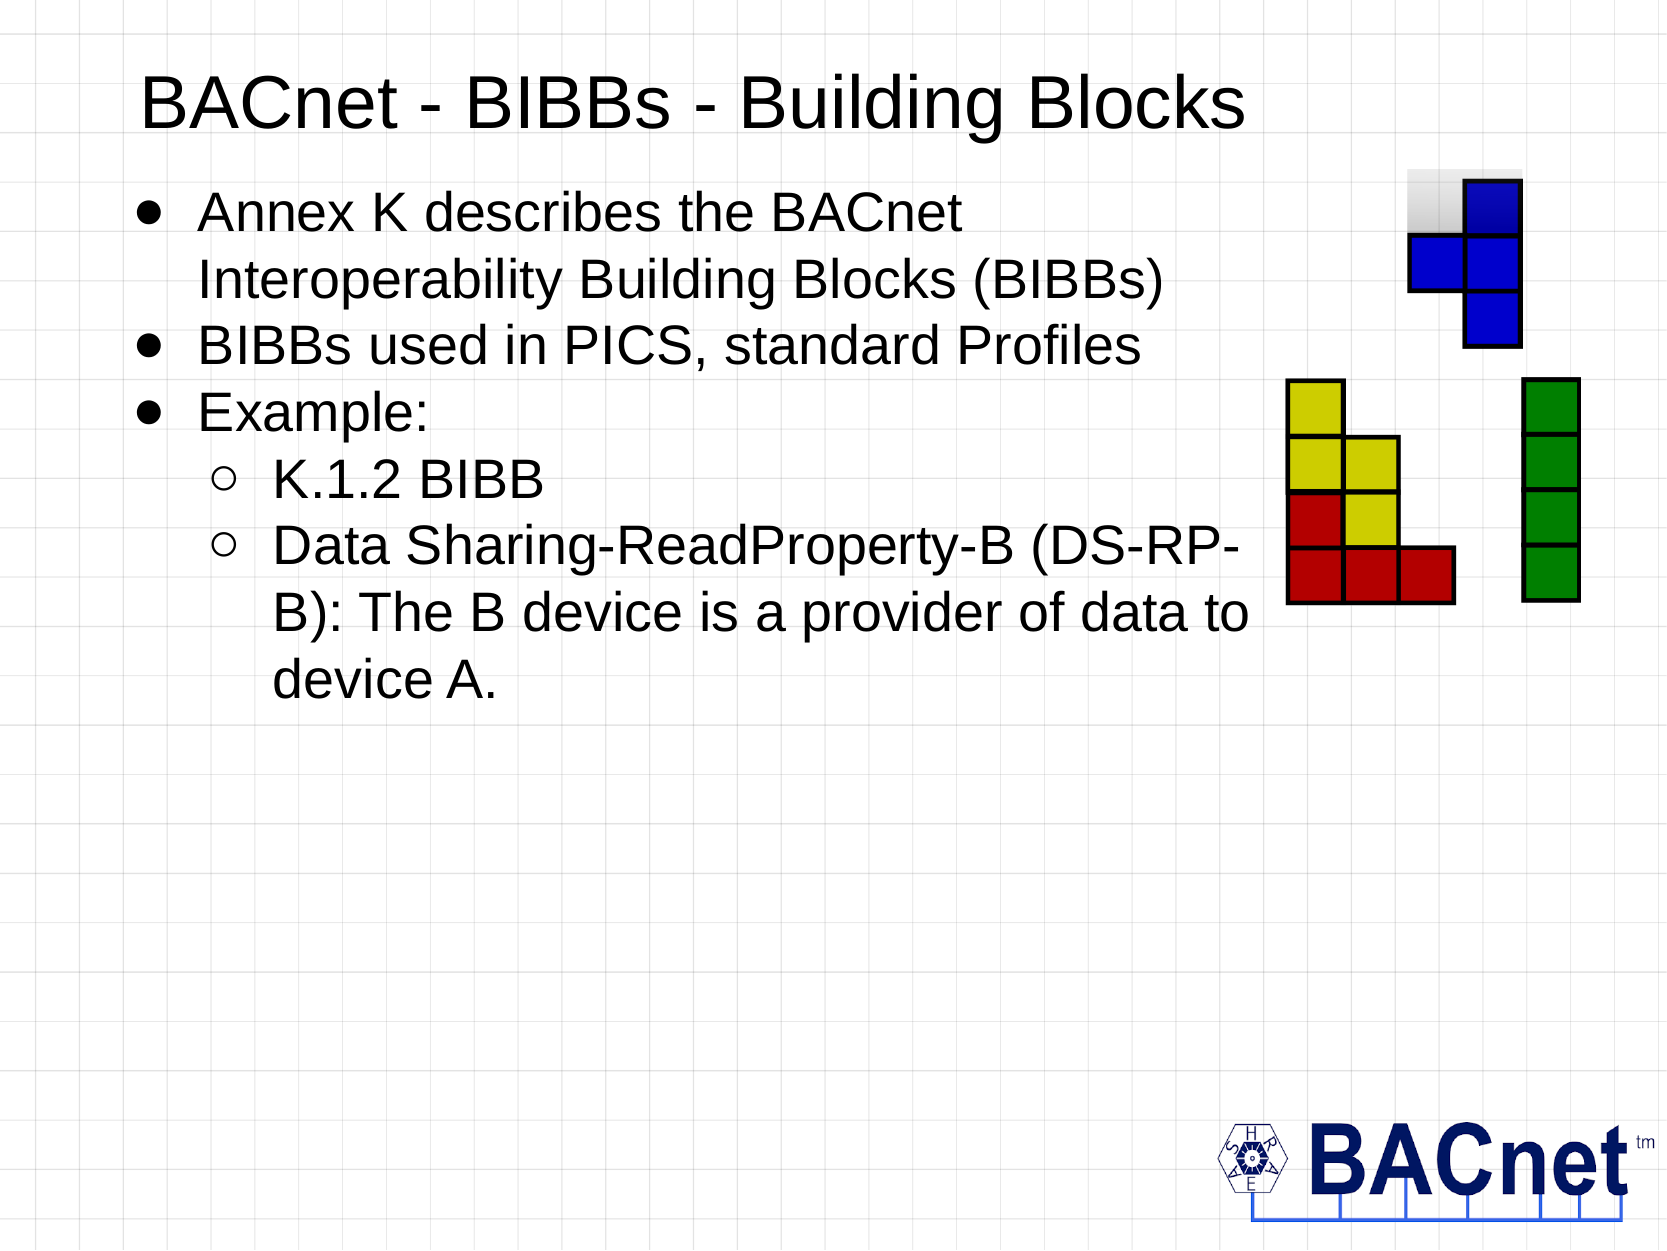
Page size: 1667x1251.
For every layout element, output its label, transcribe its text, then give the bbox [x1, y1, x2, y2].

list Annex K describes the BACnet Interoperability Building Blocks (BIBBs) BIBBs used in PICS, standard Profiles Example: K.1.2 BIBB Data Sharing-ReadProperty-B (DS-RP-B): The B device is a provider of data to device A. [116, 169, 1261, 815]
picture [0, 0, 1667, 1250]
title BACnet - BIBBs - Building Blocks [133, 47, 1630, 170]
